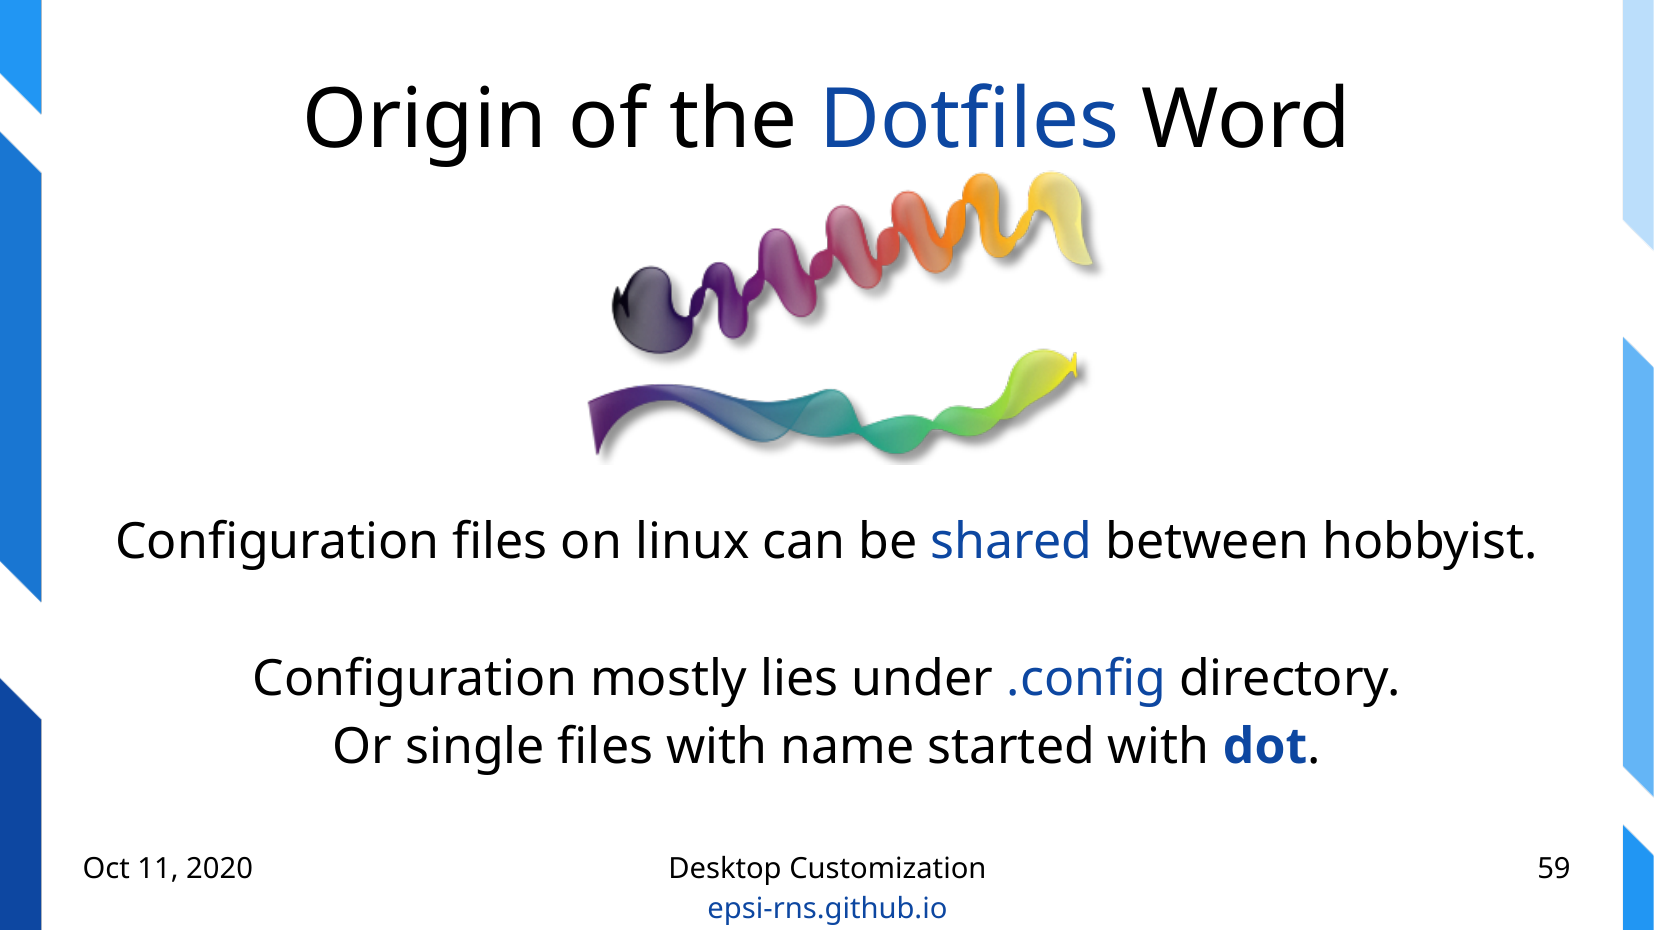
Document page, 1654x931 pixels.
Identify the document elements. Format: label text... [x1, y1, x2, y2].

title Origin of the Dotfiles Word [82, 37, 1571, 193]
picture [0, 0, 1654, 930]
subtitle Configuration files on linux can be shared between hobbyist. Configuration mostly lies under .config directory. Or single files with name started with dot. [82, 487, 1571, 796]
